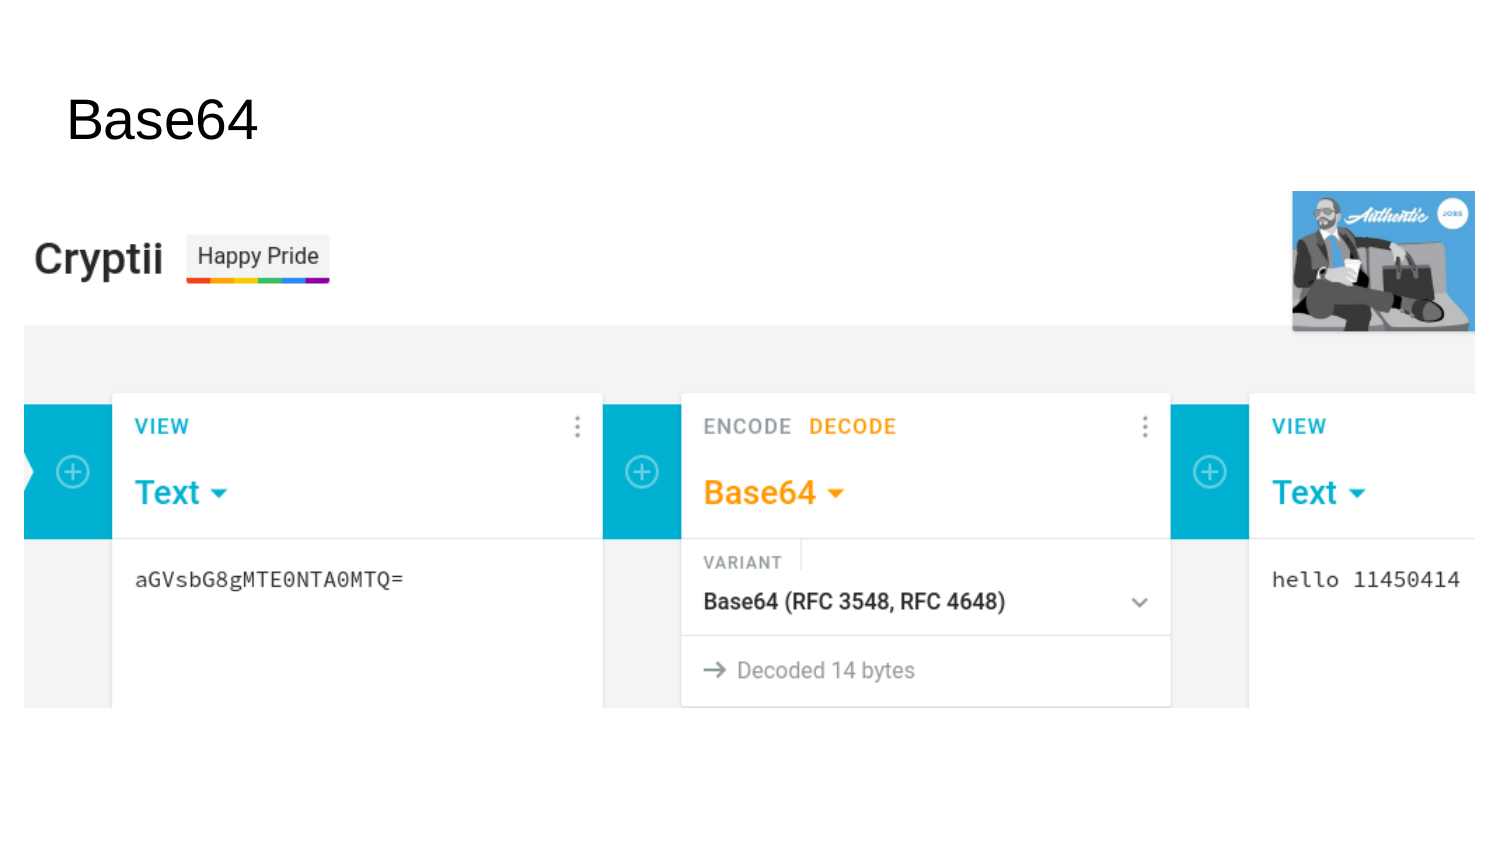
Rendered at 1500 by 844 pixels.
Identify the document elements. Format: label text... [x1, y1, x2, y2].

title Base64 [51, 72, 1449, 167]
picture [24, 191, 1475, 708]
